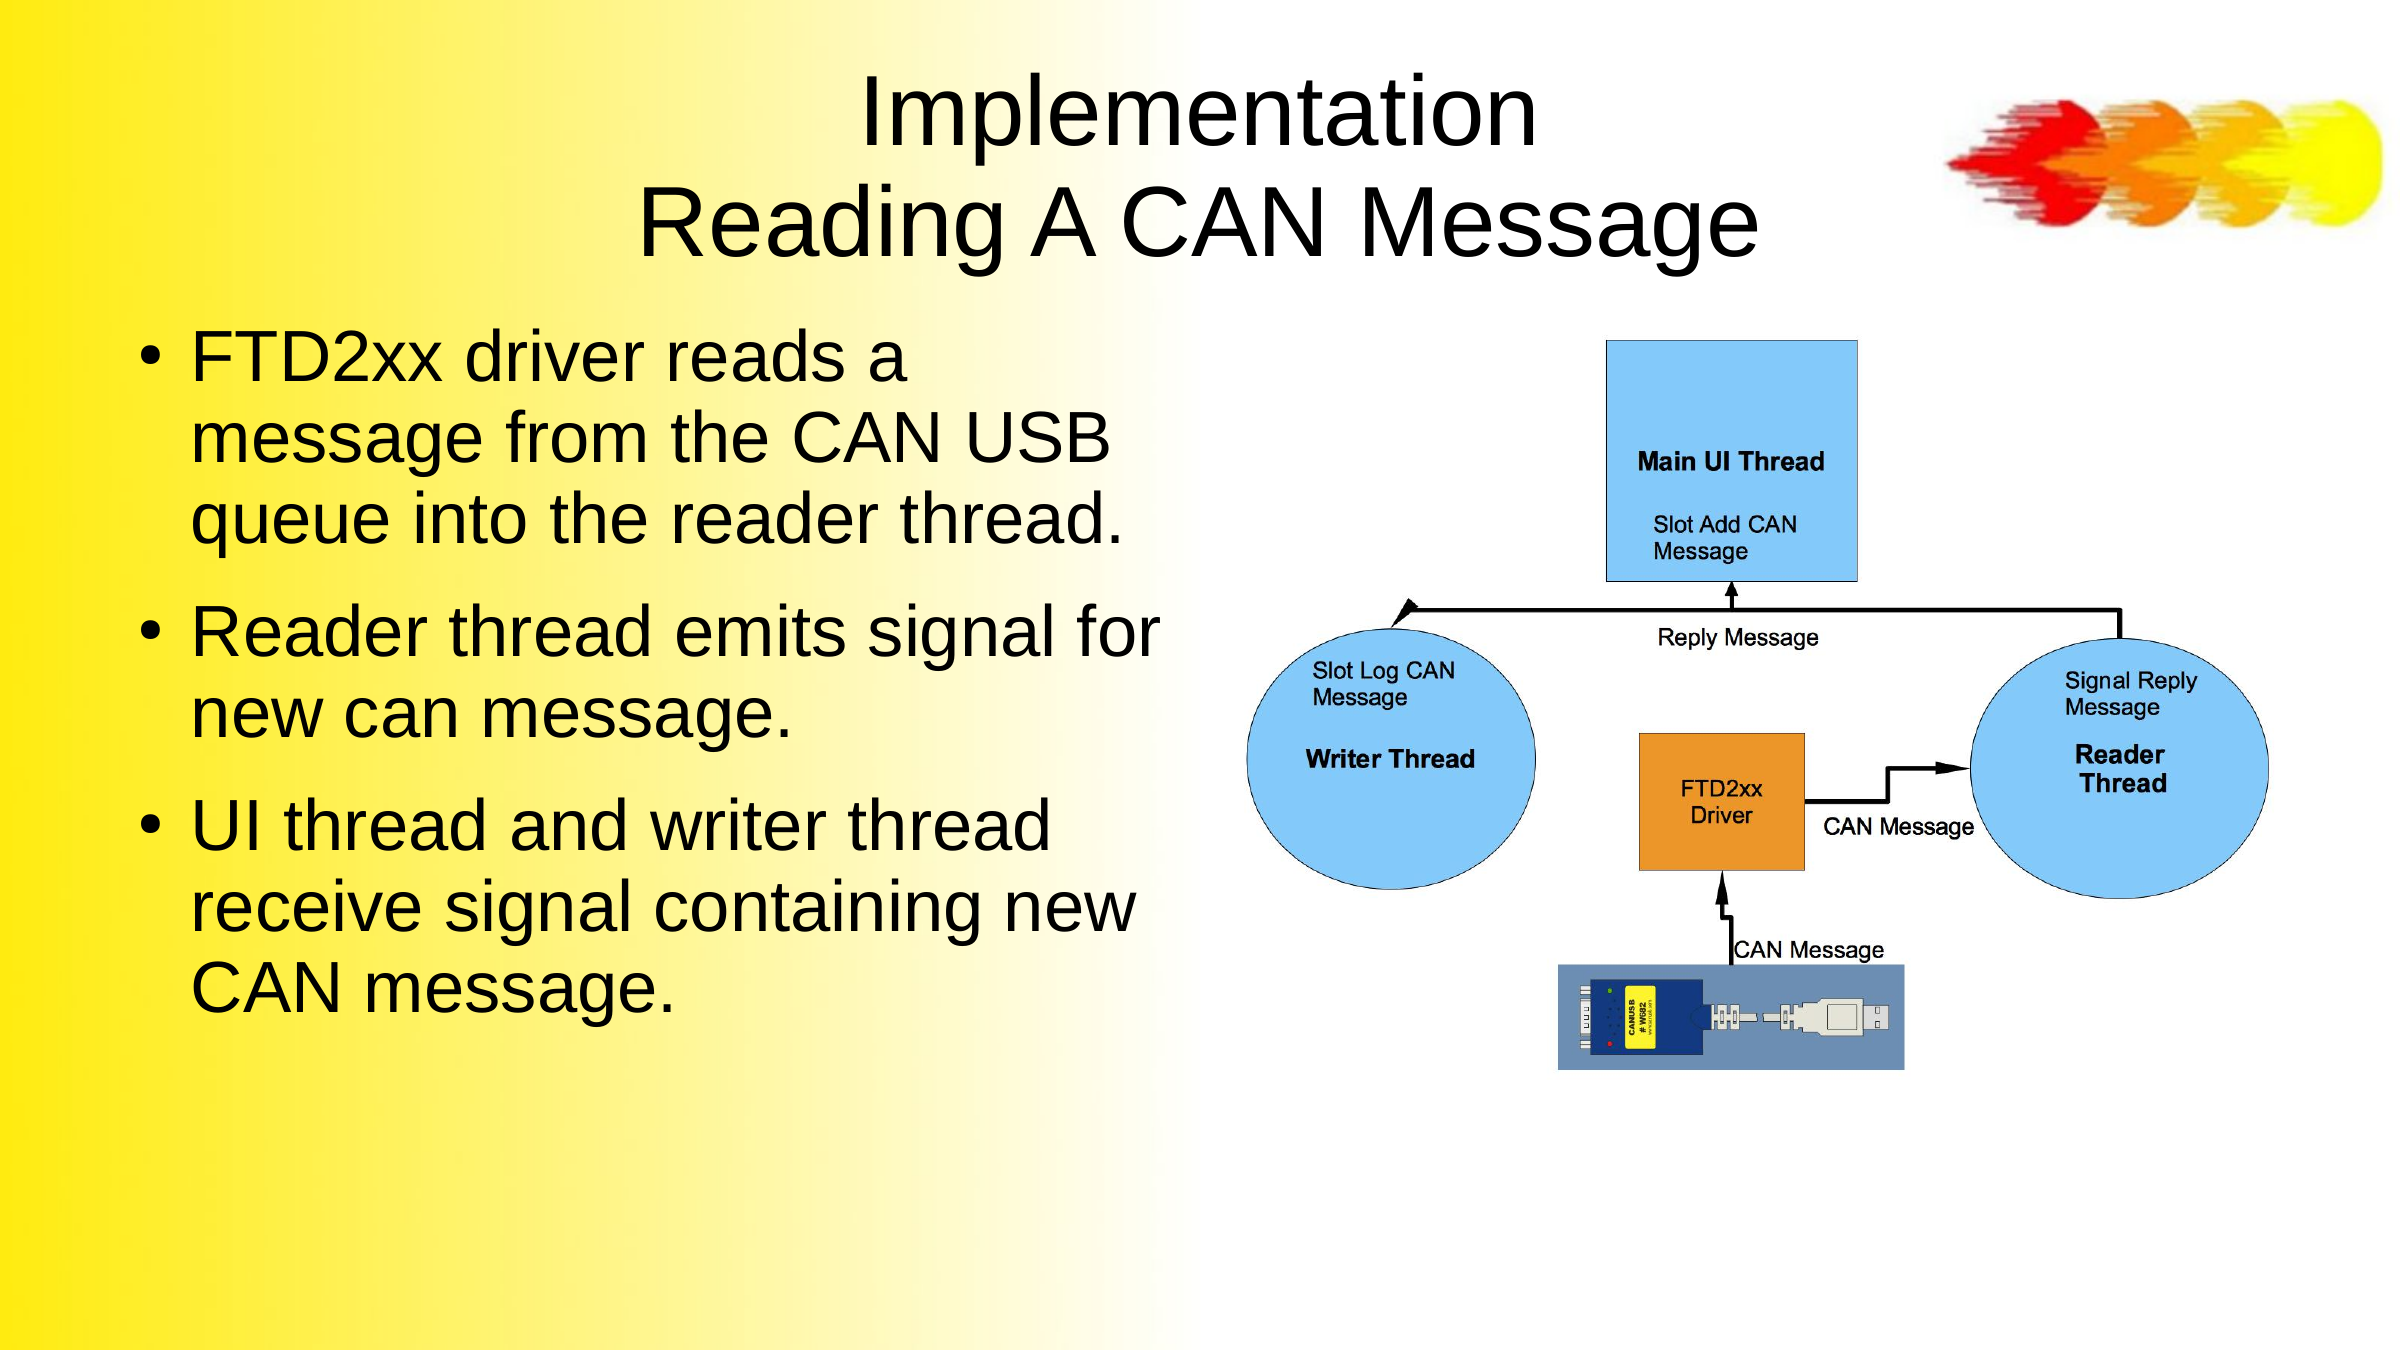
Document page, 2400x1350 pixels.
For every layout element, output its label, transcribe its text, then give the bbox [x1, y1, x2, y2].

picture [0, 0, 2400, 1350]
title Implementation Reading A CAN Message [120, 53, 2280, 280]
list FTD2xx driver reads a message from the CAN USB queue into the reader thread. Reader thread emits signal for new can message. UI thread and writer thread receive signal containing new CAN message. [120, 315, 1175, 1246]
